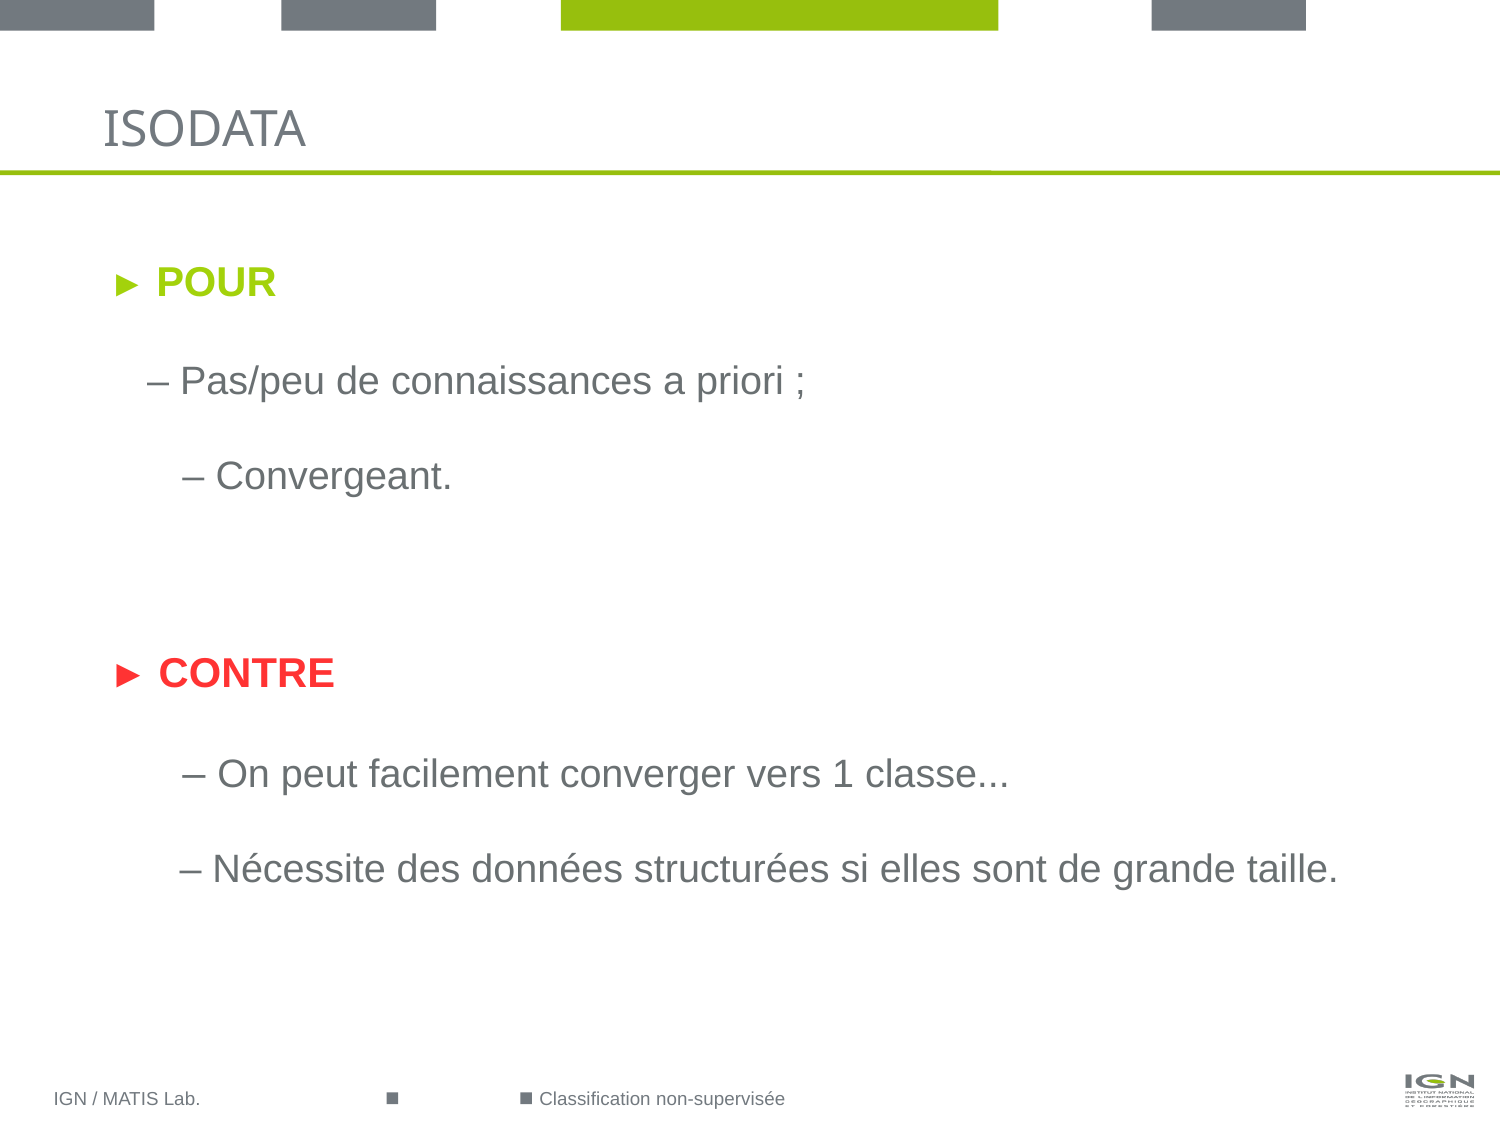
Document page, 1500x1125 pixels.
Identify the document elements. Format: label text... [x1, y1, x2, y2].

text_box ISODATA [53, 80, 1425, 173]
text_box IGN / MATIS Lab. [39, 1067, 360, 1125]
text_box ► POUR – Pas/peu de connaissances a priori ; – Convergeant. ► CONTRE – On peut facilement converger vers 1 classe... – Nécessite des données structurées si elles sont de grande taille. [58, 200, 1500, 1125]
text_box Classification non-supervisée [524, 1067, 875, 1125]
